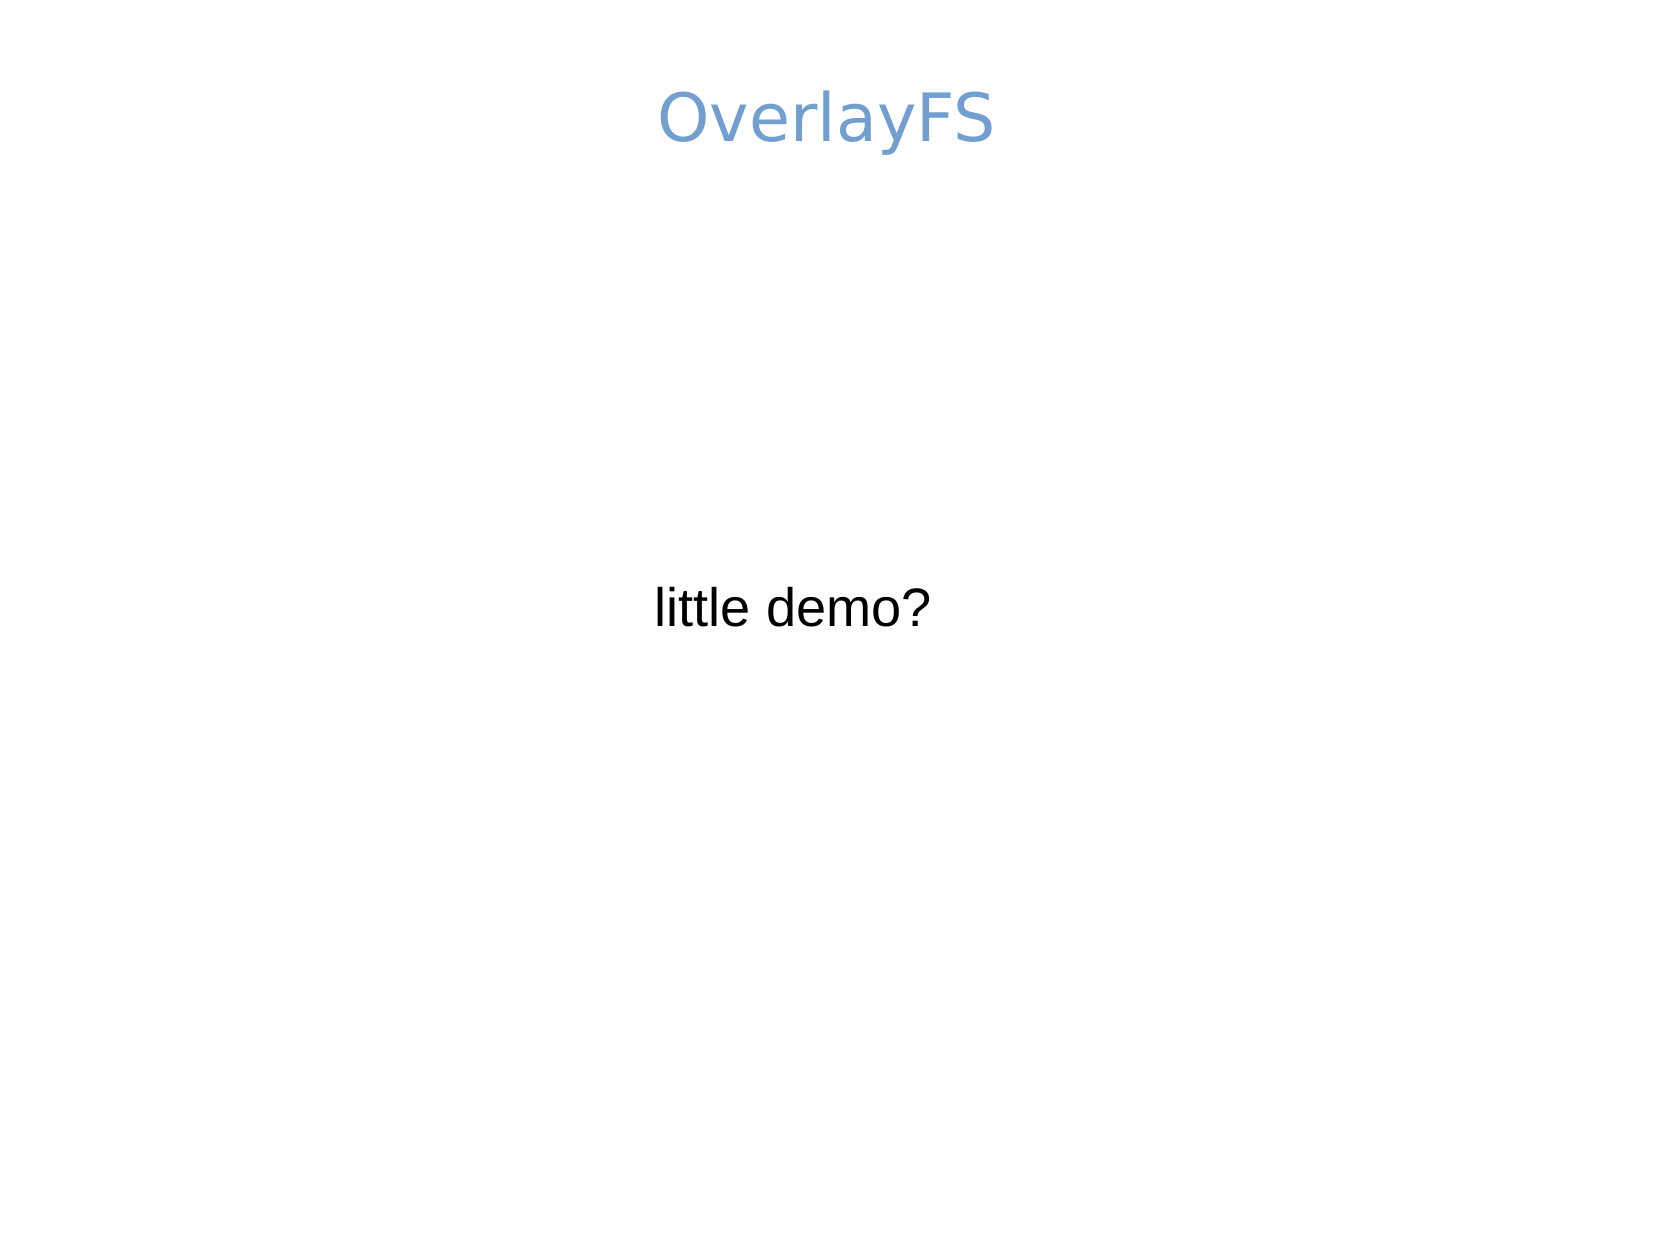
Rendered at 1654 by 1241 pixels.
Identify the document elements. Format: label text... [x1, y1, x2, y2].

text_box little demo? [640, 540, 1014, 632]
text_box OverlayFS [642, 72, 1012, 166]
